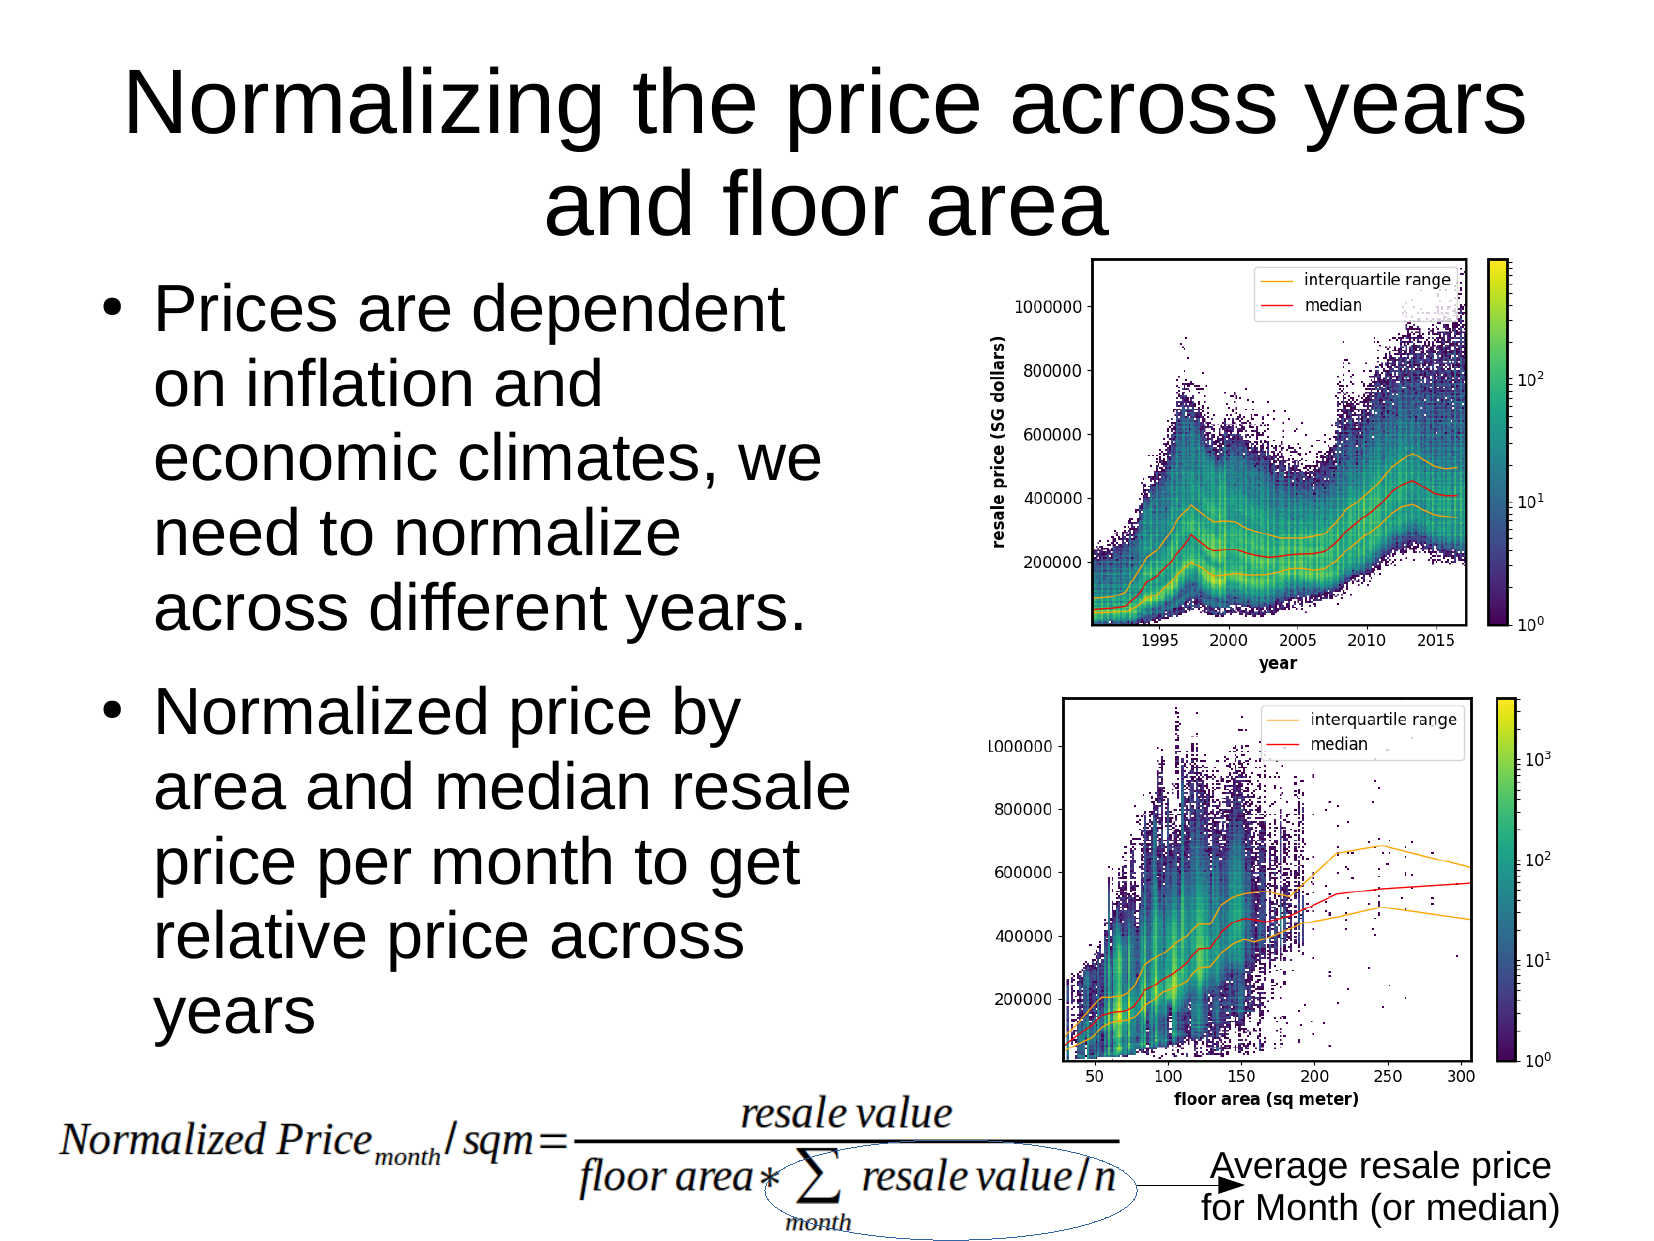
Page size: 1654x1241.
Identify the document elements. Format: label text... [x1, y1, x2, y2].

title Normalizing the price across years and floor area [82, 49, 1571, 257]
text_box Average resale price for Month (or median) [1283, 1149, 1479, 1225]
picture [42, 238, 1590, 1241]
list Prices are dependent on inflation and economic climates, we need to normalize across different years. Normalized price by area and median resale price per month to get relative price across years [82, 270, 871, 1076]
